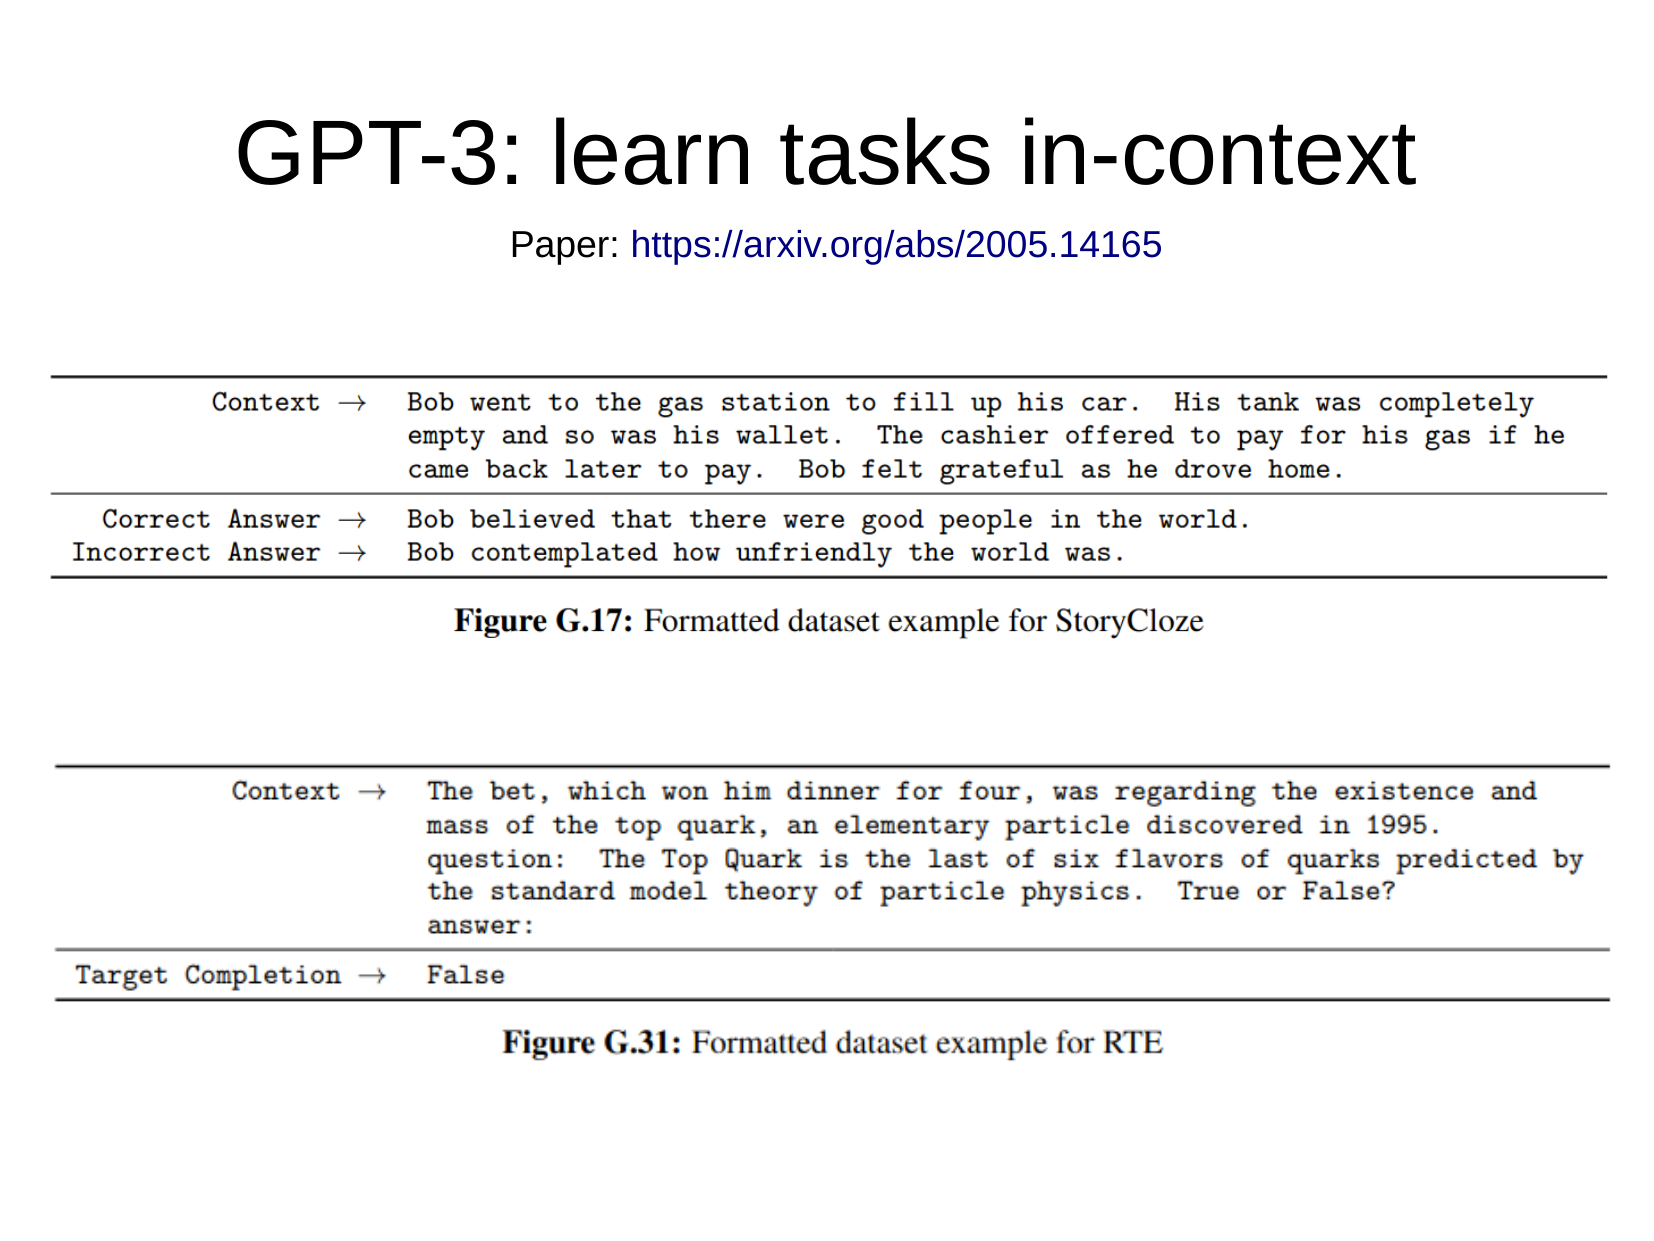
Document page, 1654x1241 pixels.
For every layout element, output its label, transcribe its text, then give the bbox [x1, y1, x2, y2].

picture [2, 356, 1654, 663]
picture [16, 732, 1637, 1073]
title GPT-3: learn tasks in-context [82, 49, 1571, 257]
text_box Paper: https://arxiv.org/abs/2005.14165 [459, 215, 1224, 315]
